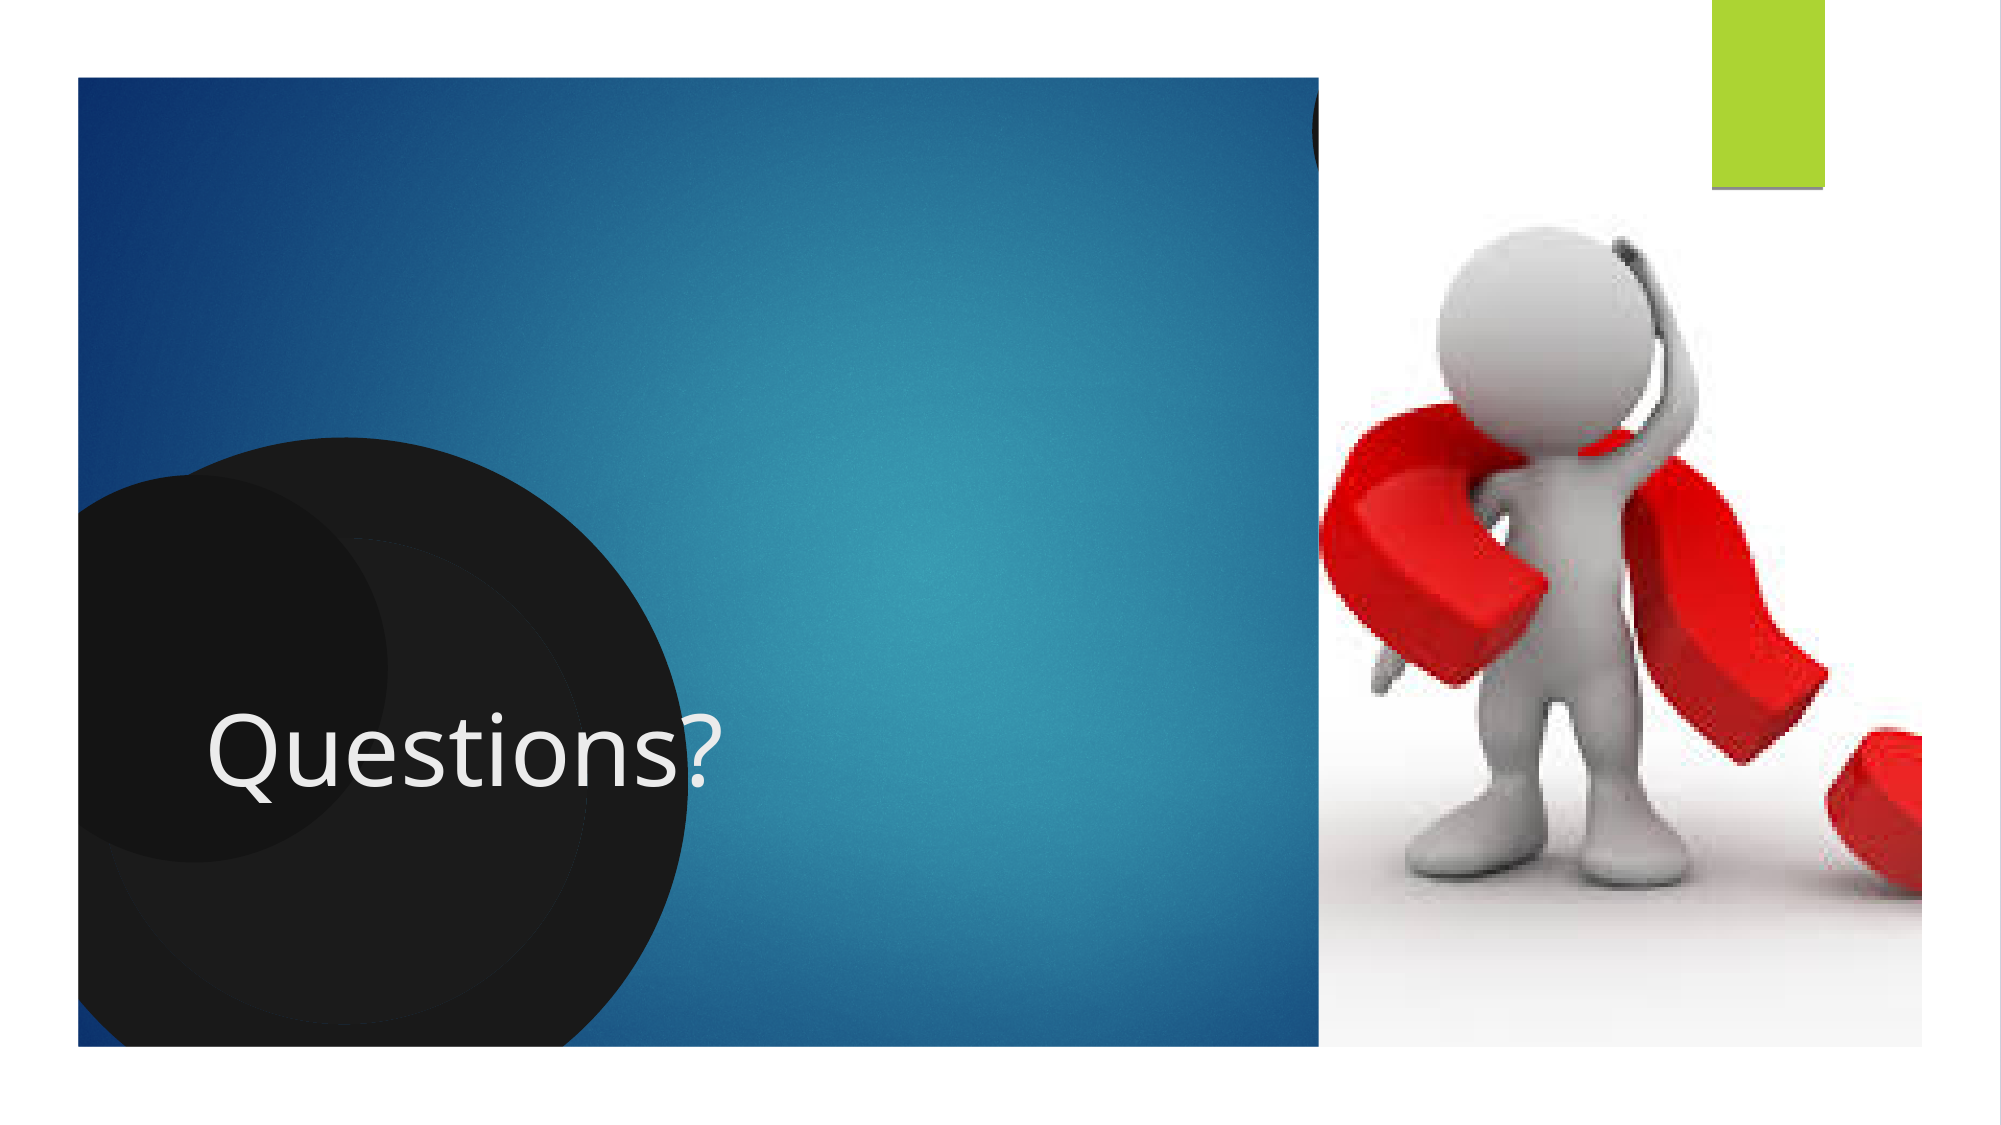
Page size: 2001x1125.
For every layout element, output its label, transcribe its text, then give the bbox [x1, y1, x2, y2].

picture [1318, 77, 1922, 1047]
text_box [0, 0, 2000, 1125]
title Questions? [189, 344, 1207, 784]
